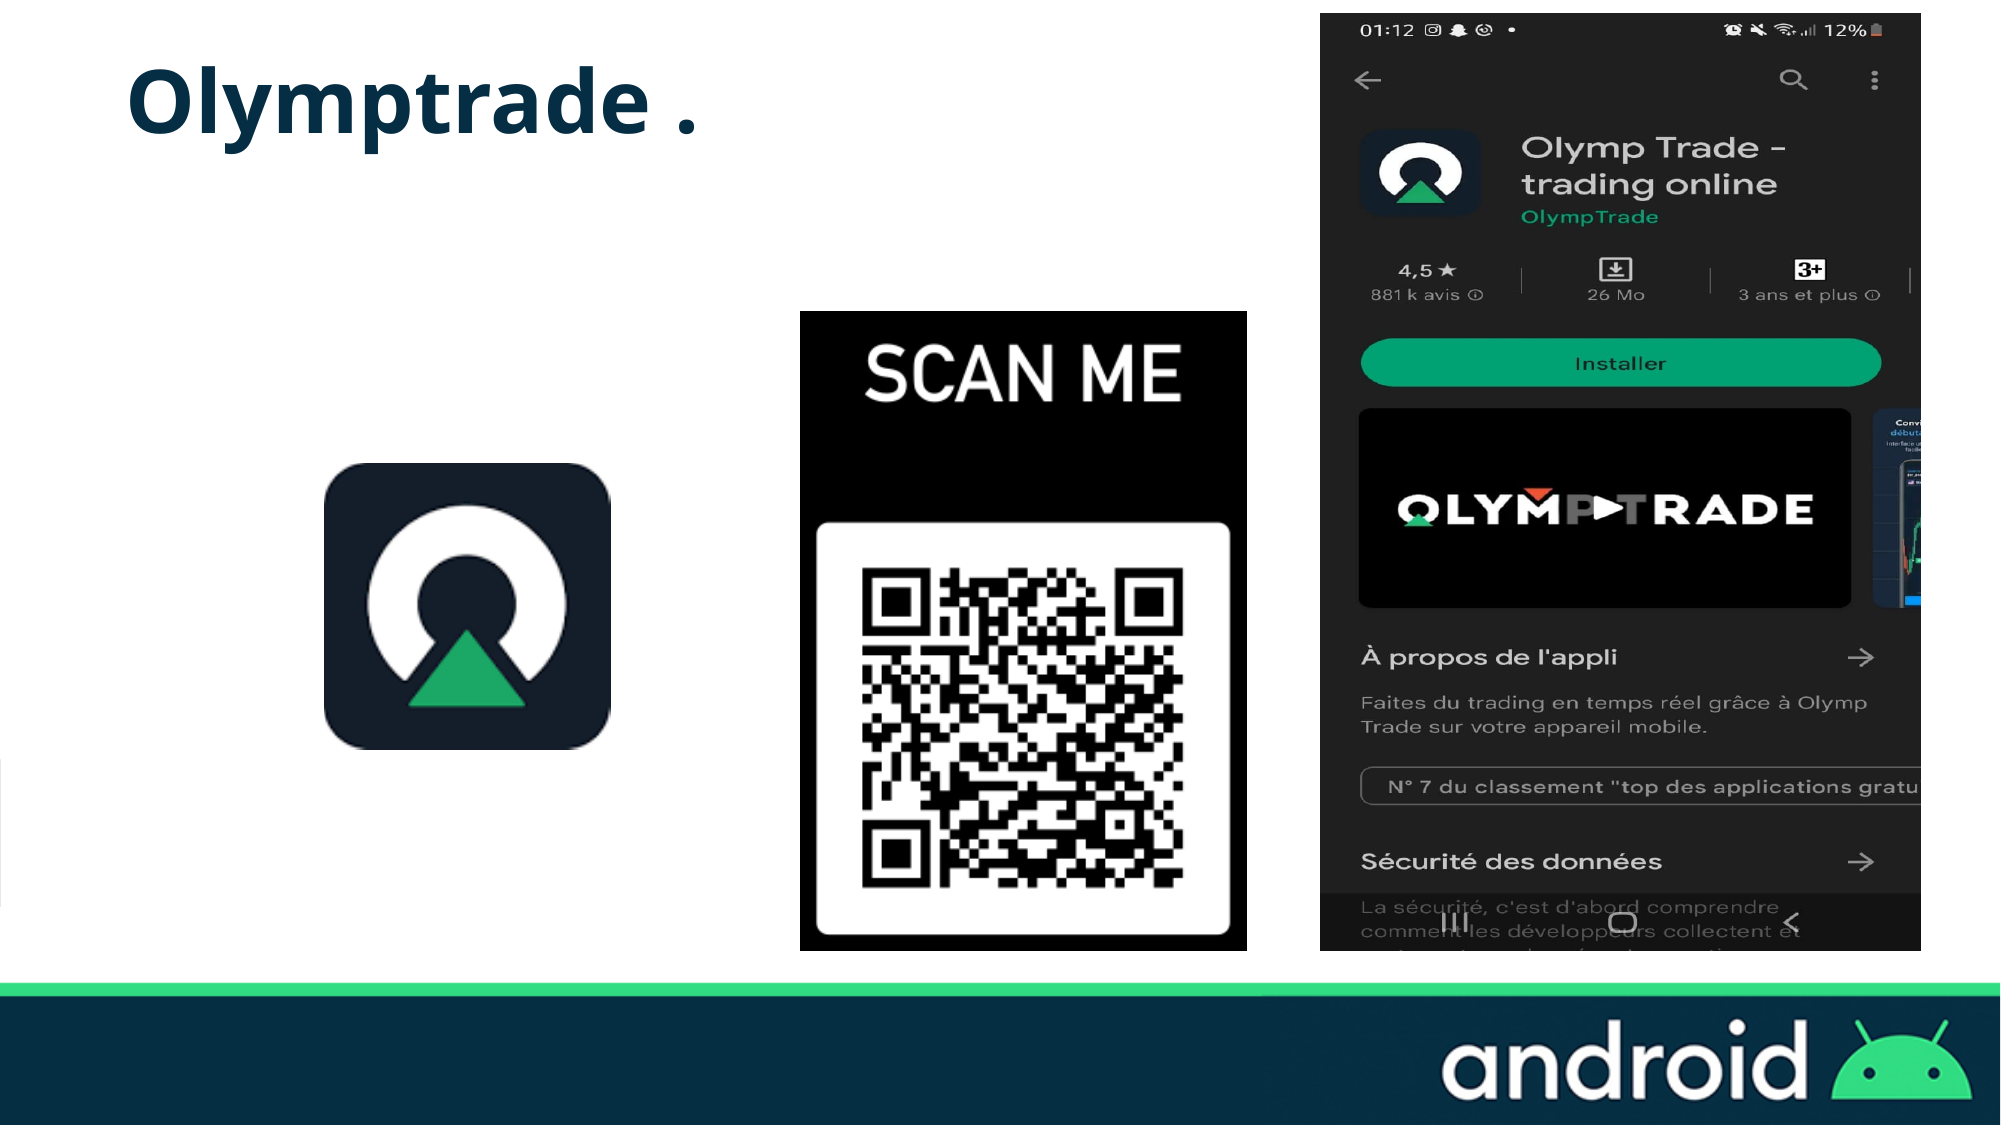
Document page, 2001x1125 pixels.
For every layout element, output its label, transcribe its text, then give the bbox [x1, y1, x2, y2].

picture [324, 463, 611, 750]
title Olymptrade . [48, 49, 801, 267]
picture [1320, 13, 1921, 951]
picture [800, 311, 1247, 951]
